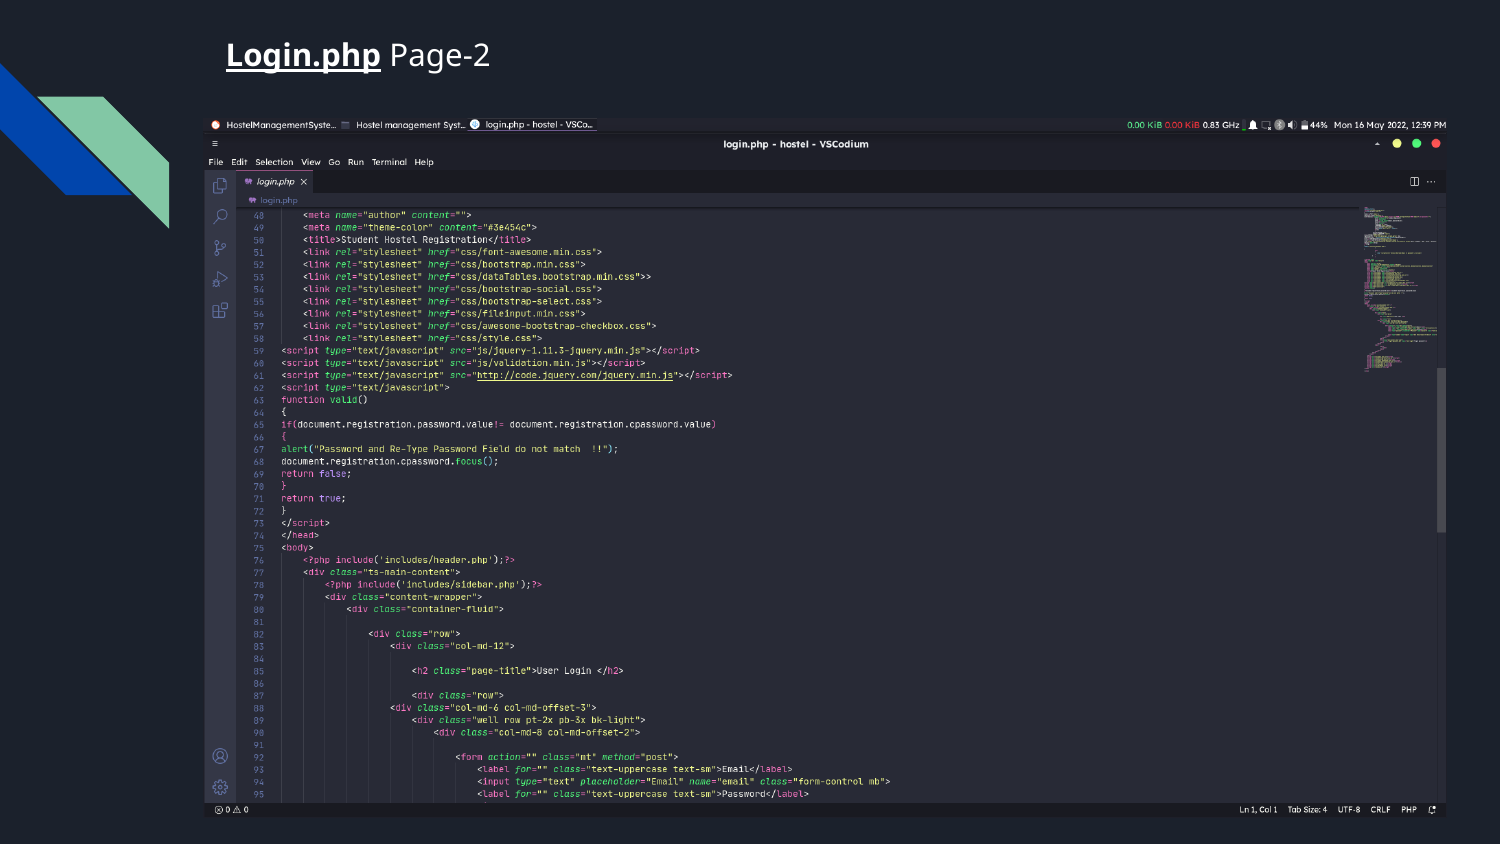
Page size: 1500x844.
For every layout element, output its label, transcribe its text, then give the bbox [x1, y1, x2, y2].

picture [203, 118, 1447, 818]
text_box Login.php Page-2 [210, 28, 713, 88]
